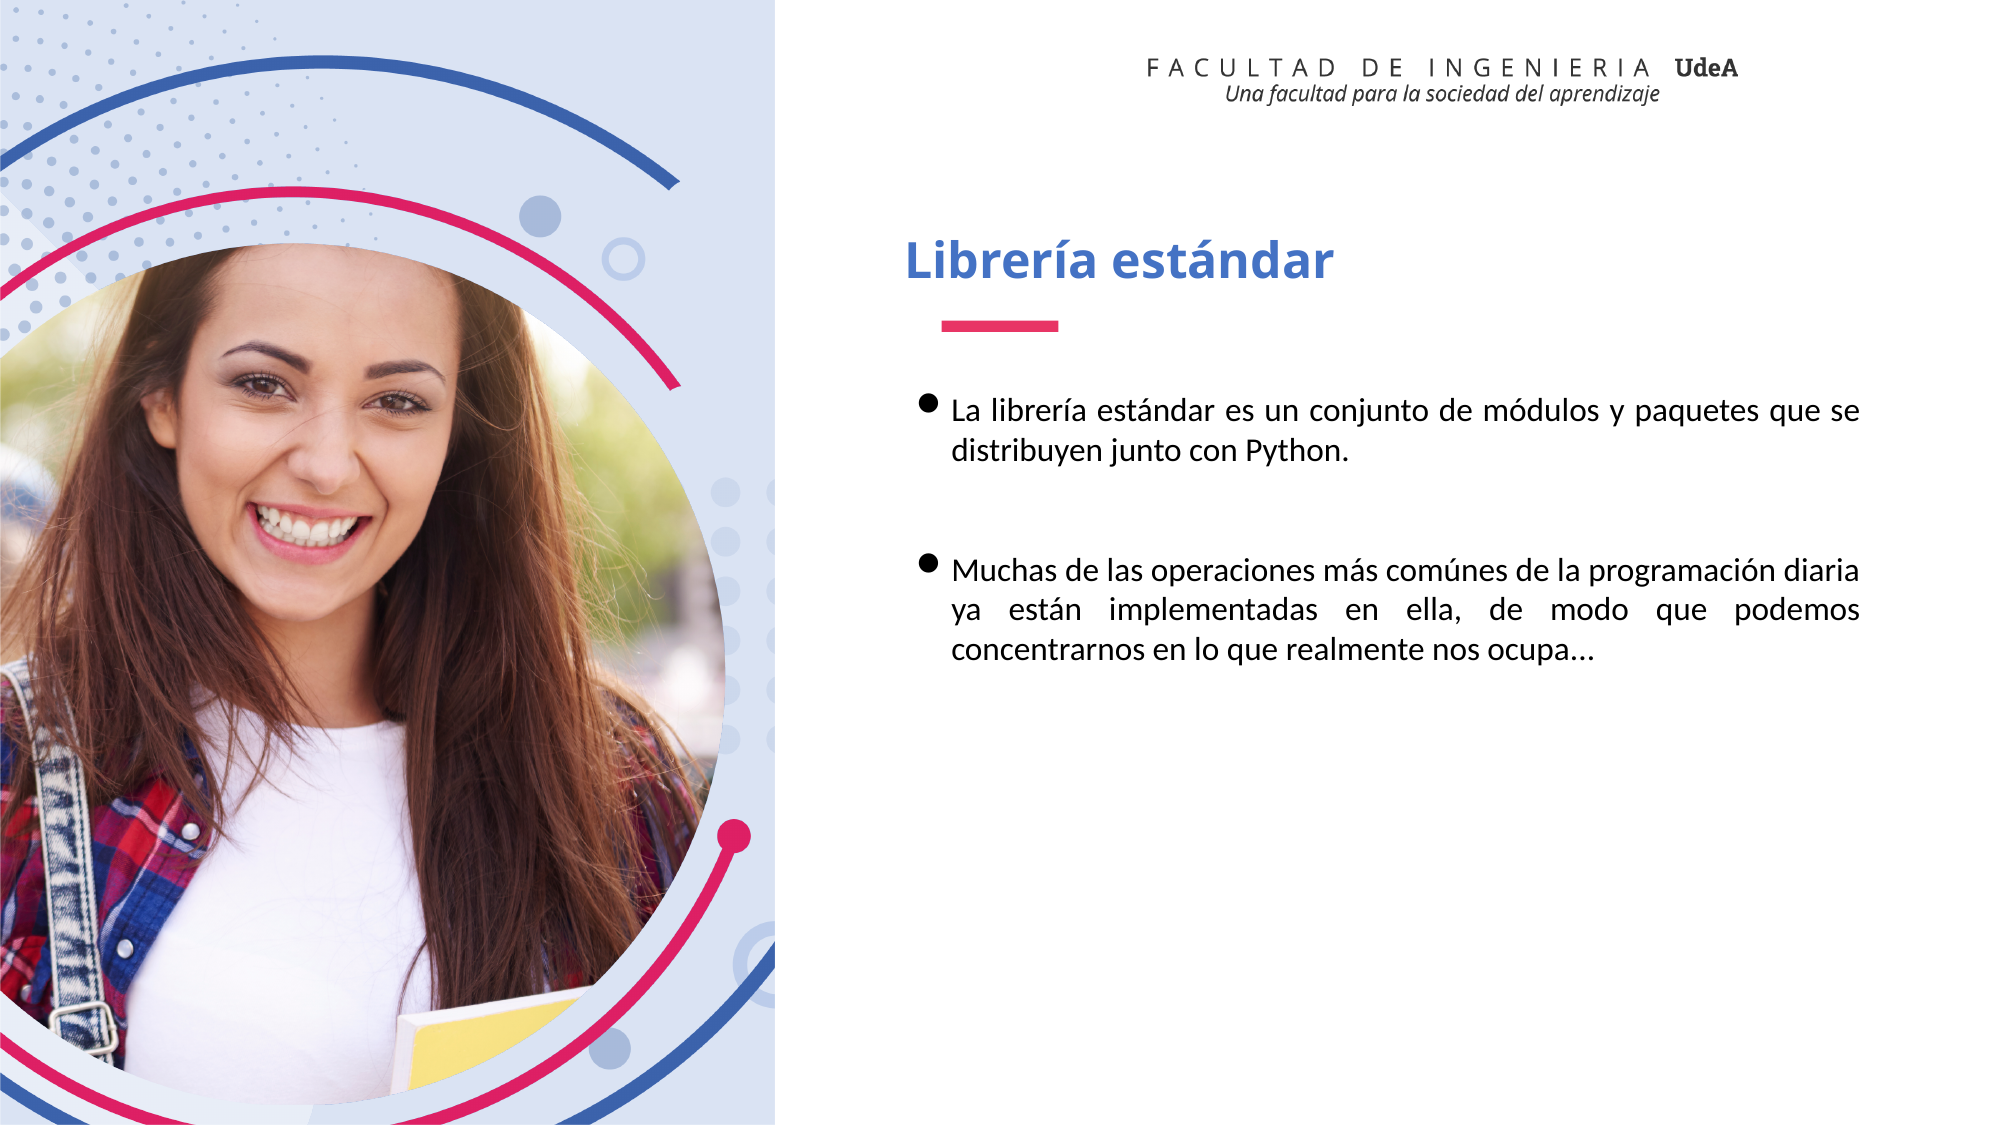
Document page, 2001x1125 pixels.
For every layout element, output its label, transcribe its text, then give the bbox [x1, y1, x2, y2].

picture [0, 0, 775, 1125]
text_box Librería estándar [889, 206, 1786, 318]
picture [1148, 57, 1738, 106]
text_box La librería estándar es un conjunto de módulos y paquetes que se distribuyen junto con Python. Muchas de las operaciones más comúnes de la programación diaria ya están implementadas en ella, de modo que podemos concentrarnos en lo que realmente nos ocupa... [901, 380, 1877, 675]
